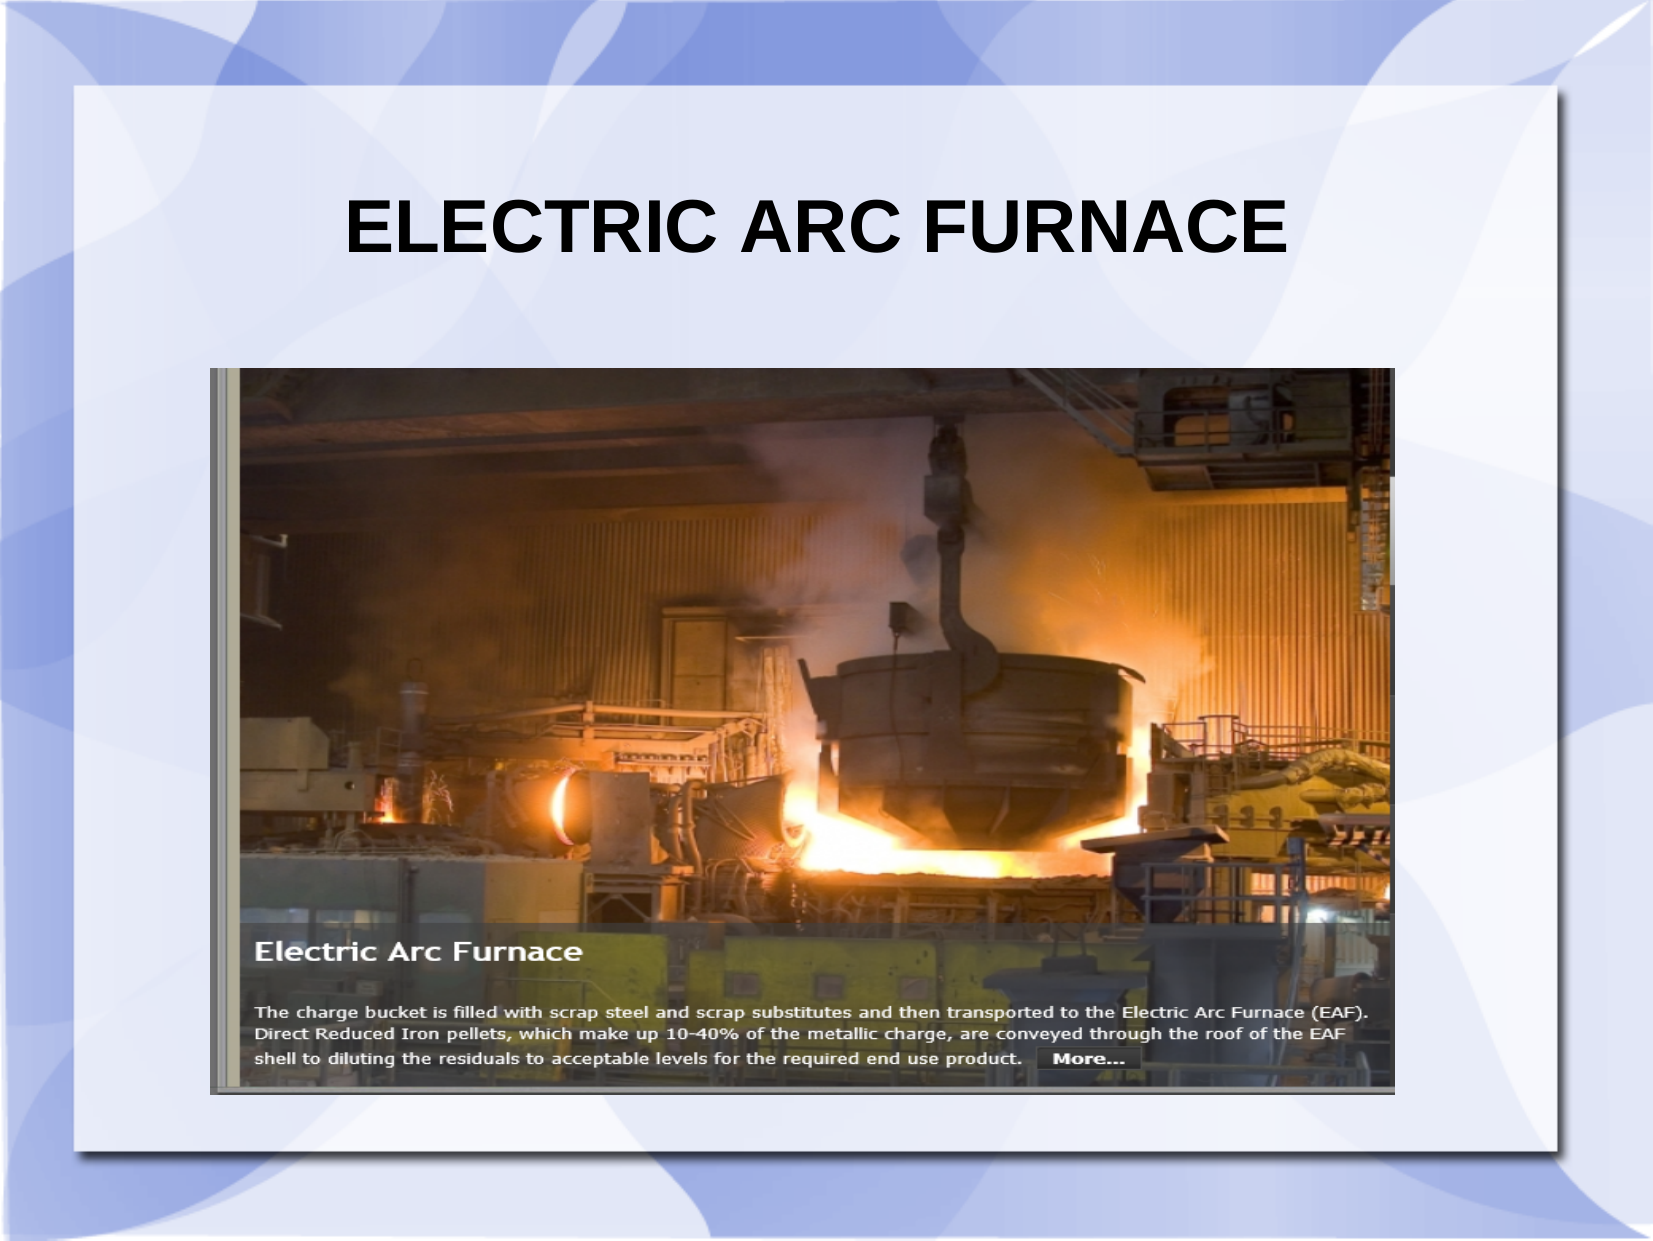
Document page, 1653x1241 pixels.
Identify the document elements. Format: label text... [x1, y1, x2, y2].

picture [0, 0, 1653, 1241]
title ELECTRIC ARC FURNACE [195, 119, 1441, 335]
